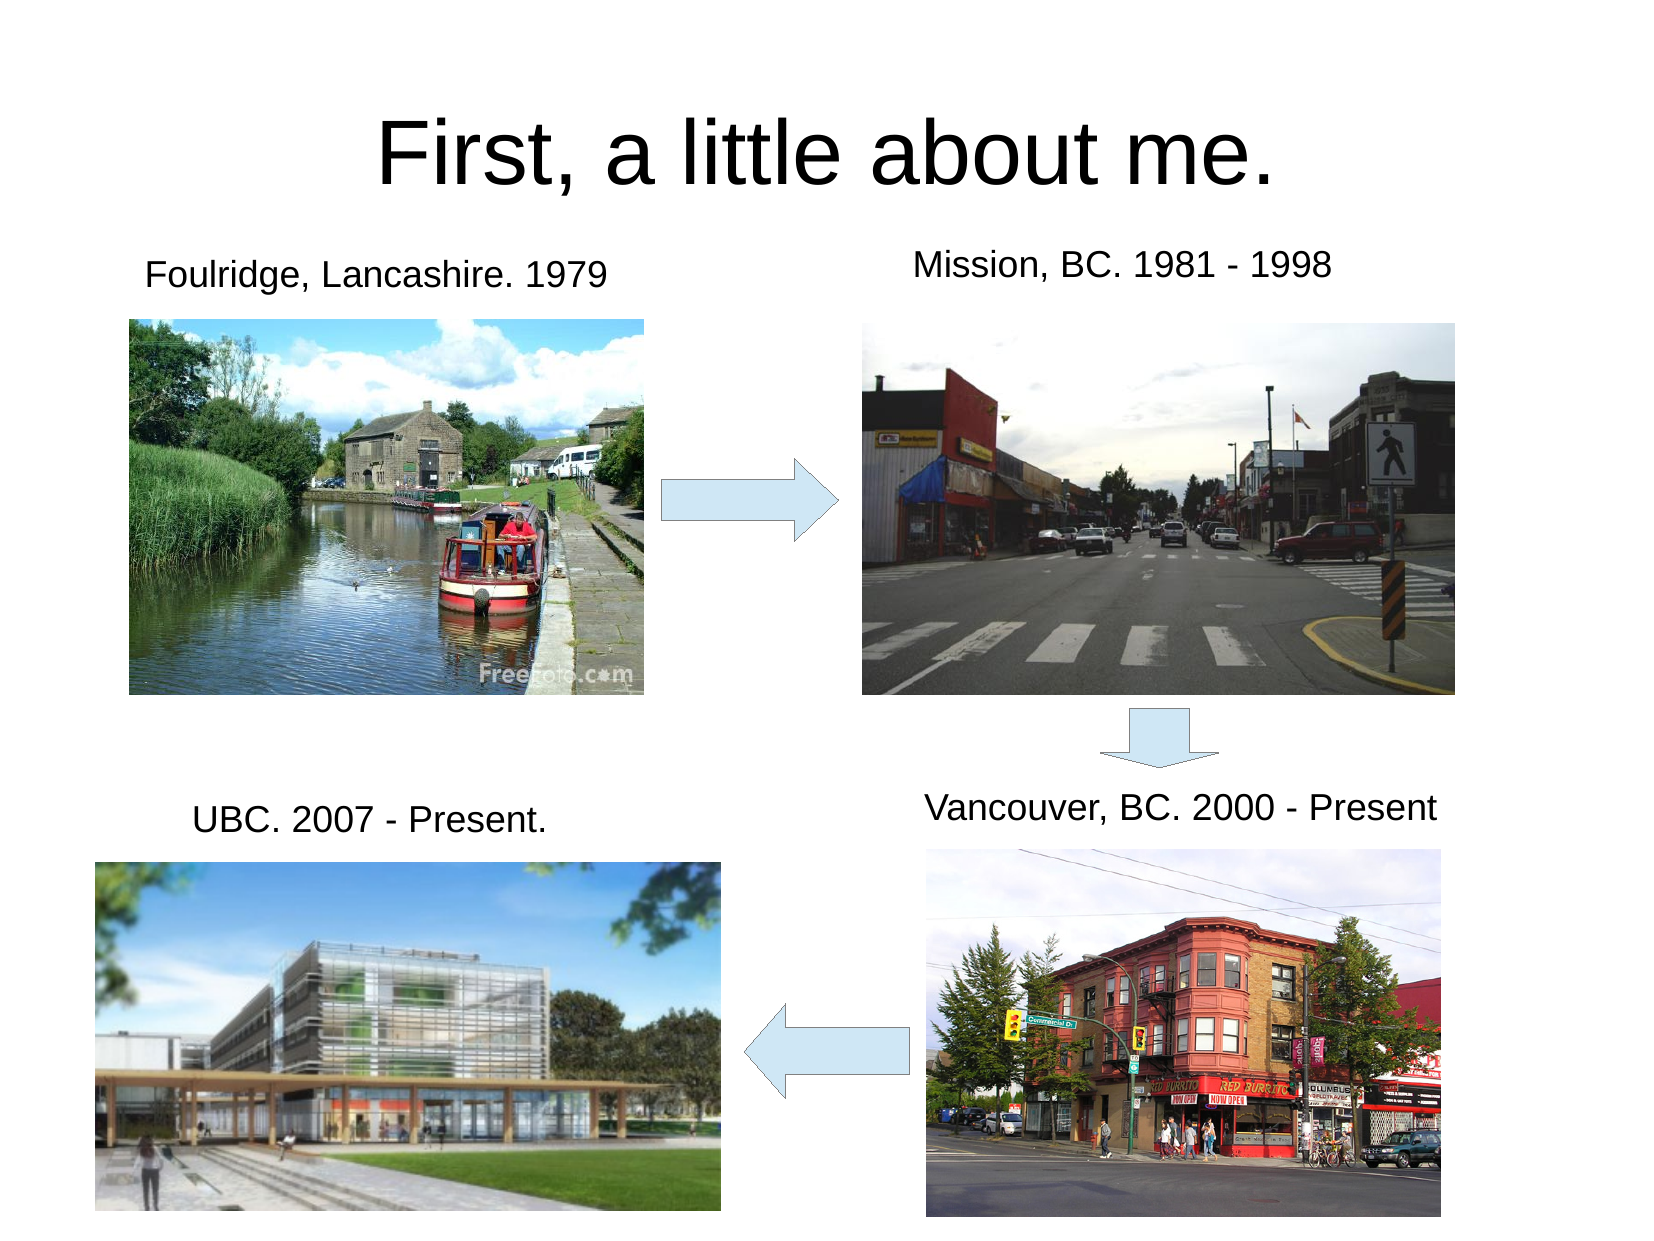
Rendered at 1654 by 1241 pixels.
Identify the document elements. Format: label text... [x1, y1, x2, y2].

text_box [744, 1003, 910, 1099]
text_box Foulridge, Lancashire. 1979 [129, 245, 626, 303]
picture [95, 862, 721, 1211]
picture [862, 323, 1455, 695]
text_box Vancouver, BC. 2000 - Present [909, 779, 1477, 837]
text_box [1100, 708, 1219, 768]
text_box Mission, BC. 1981 - 1998 [897, 236, 1394, 294]
picture [129, 319, 644, 695]
text_box UBC. 2007 - Present. [177, 791, 579, 849]
picture [926, 849, 1441, 1217]
text_box [661, 458, 839, 542]
title First, a little about me. [82, 49, 1571, 257]
